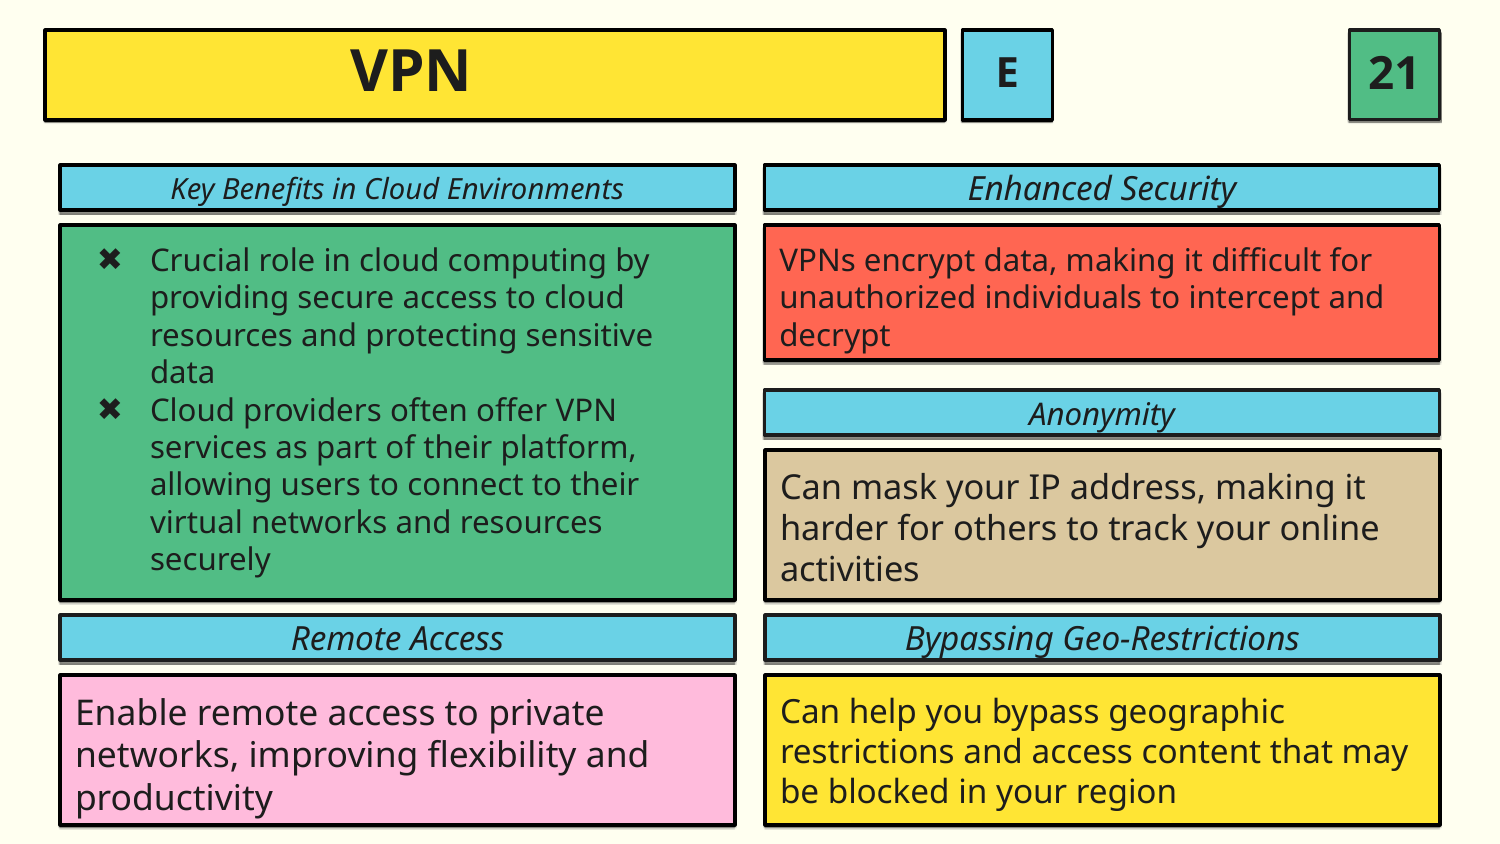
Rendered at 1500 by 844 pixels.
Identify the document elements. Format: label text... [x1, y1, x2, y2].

subtitle Anonymity [764, 390, 1440, 435]
title VPN [45, 30, 945, 120]
subtitle Bypassing Geo-Restrictions [765, 615, 1440, 660]
subtitle Enhanced Security [764, 165, 1440, 210]
list VPNs encrypt data, making it difficult for unauthorized individuals to intercept and decrypt [764, 225, 1440, 360]
subtitle Key Benefits in Cloud Environments [60, 165, 735, 210]
list Enable remote access to private networks, improving flexibility and productivity [60, 675, 735, 825]
list Can mask your IP address, making it harder for others to track your online activities [765, 450, 1440, 600]
title E [962, 30, 1053, 120]
subtitle Remote Access [60, 615, 735, 660]
list Can help you bypass geographic restrictions and access content that may be blocked in your region [765, 675, 1440, 825]
list Crucial role in cloud computing by providing secure access to cloud resources and protecting sensitive data Cloud providers often offer VPN services as part of their platform, allowing users to connect to their virtual networks and resources securely [60, 225, 735, 600]
